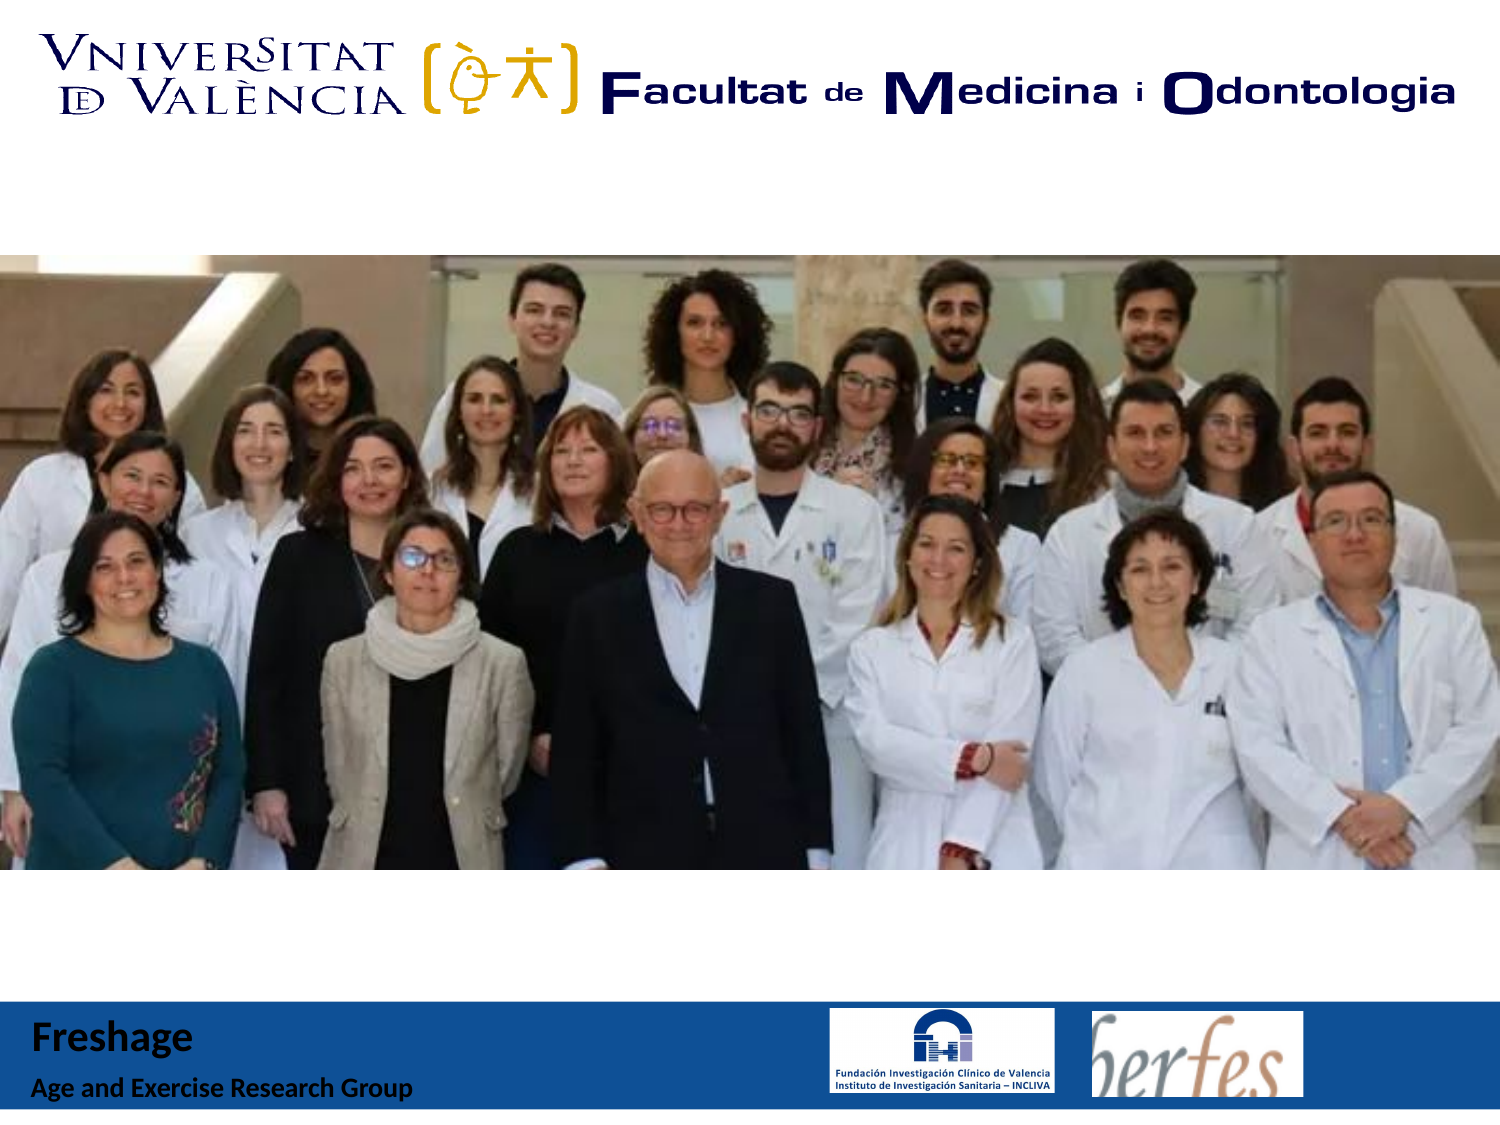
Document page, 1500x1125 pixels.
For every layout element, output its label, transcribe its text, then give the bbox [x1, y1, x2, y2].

picture [1092, 1011, 1304, 1097]
text_box Freshage Age and Exercise Research Group [0, 1001, 1500, 1110]
picture [0, 255, 1500, 870]
picture [38, 34, 1462, 128]
picture [829, 1008, 1055, 1095]
